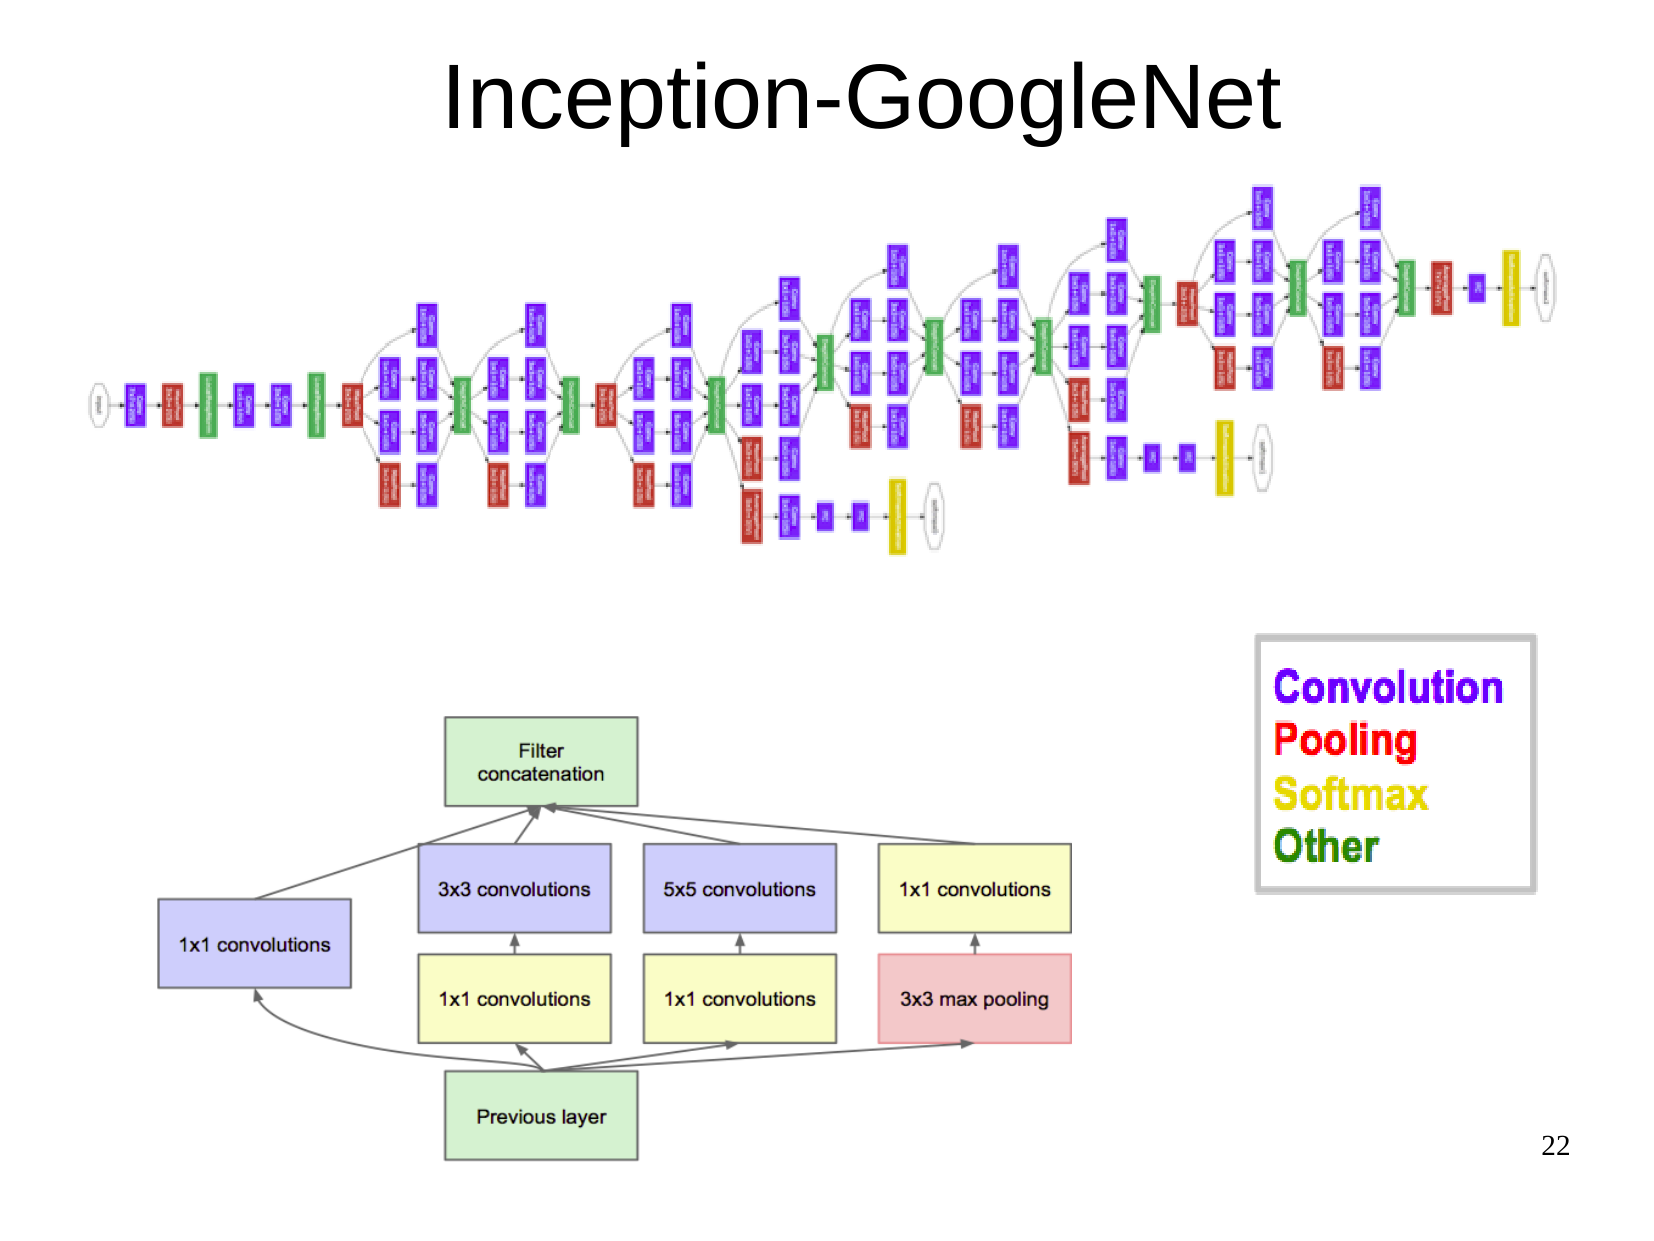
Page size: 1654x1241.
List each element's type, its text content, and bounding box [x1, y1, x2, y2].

text_box Inception-GoogleNet [330, 45, 1396, 148]
picture [53, 137, 1587, 1163]
